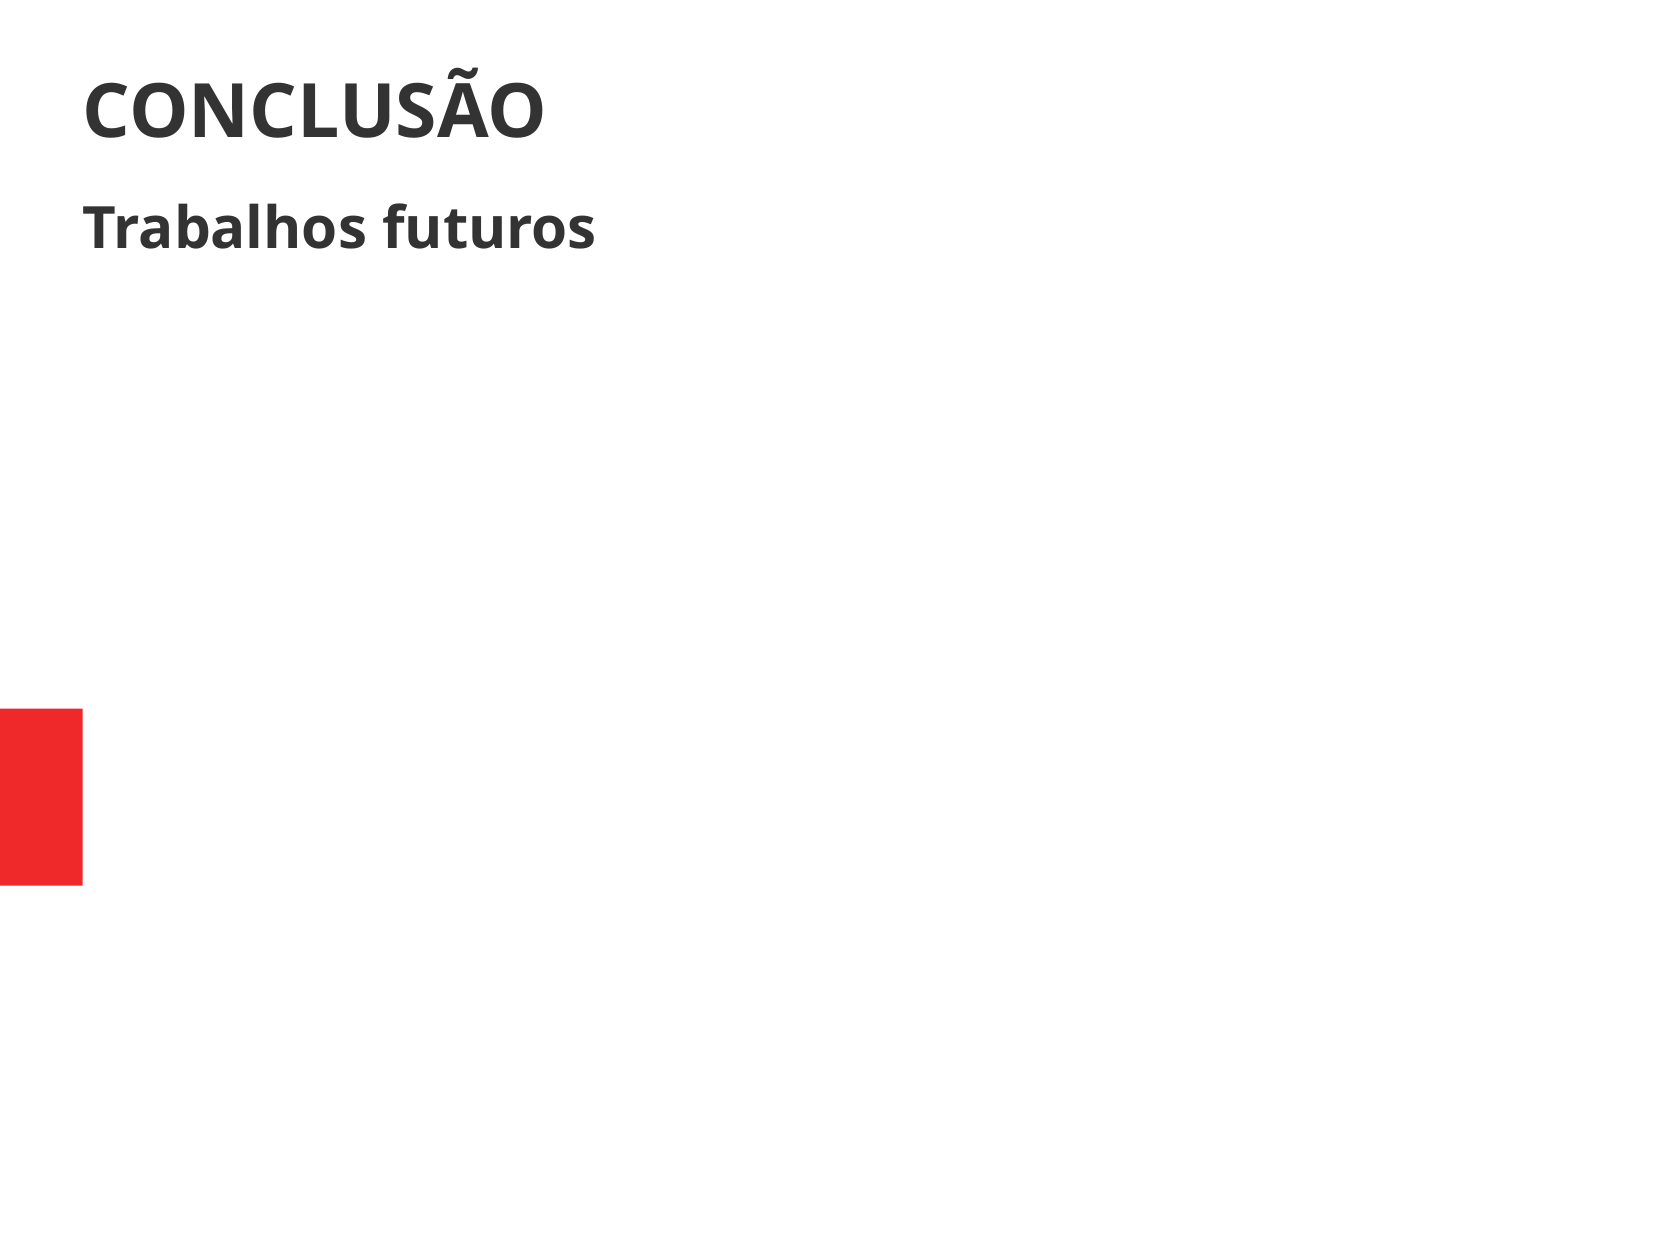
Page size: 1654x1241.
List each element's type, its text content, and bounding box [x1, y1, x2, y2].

text_box CONCLUSÃO [82, 49, 1571, 166]
text_box Trabalhos futuros [82, 167, 1571, 284]
